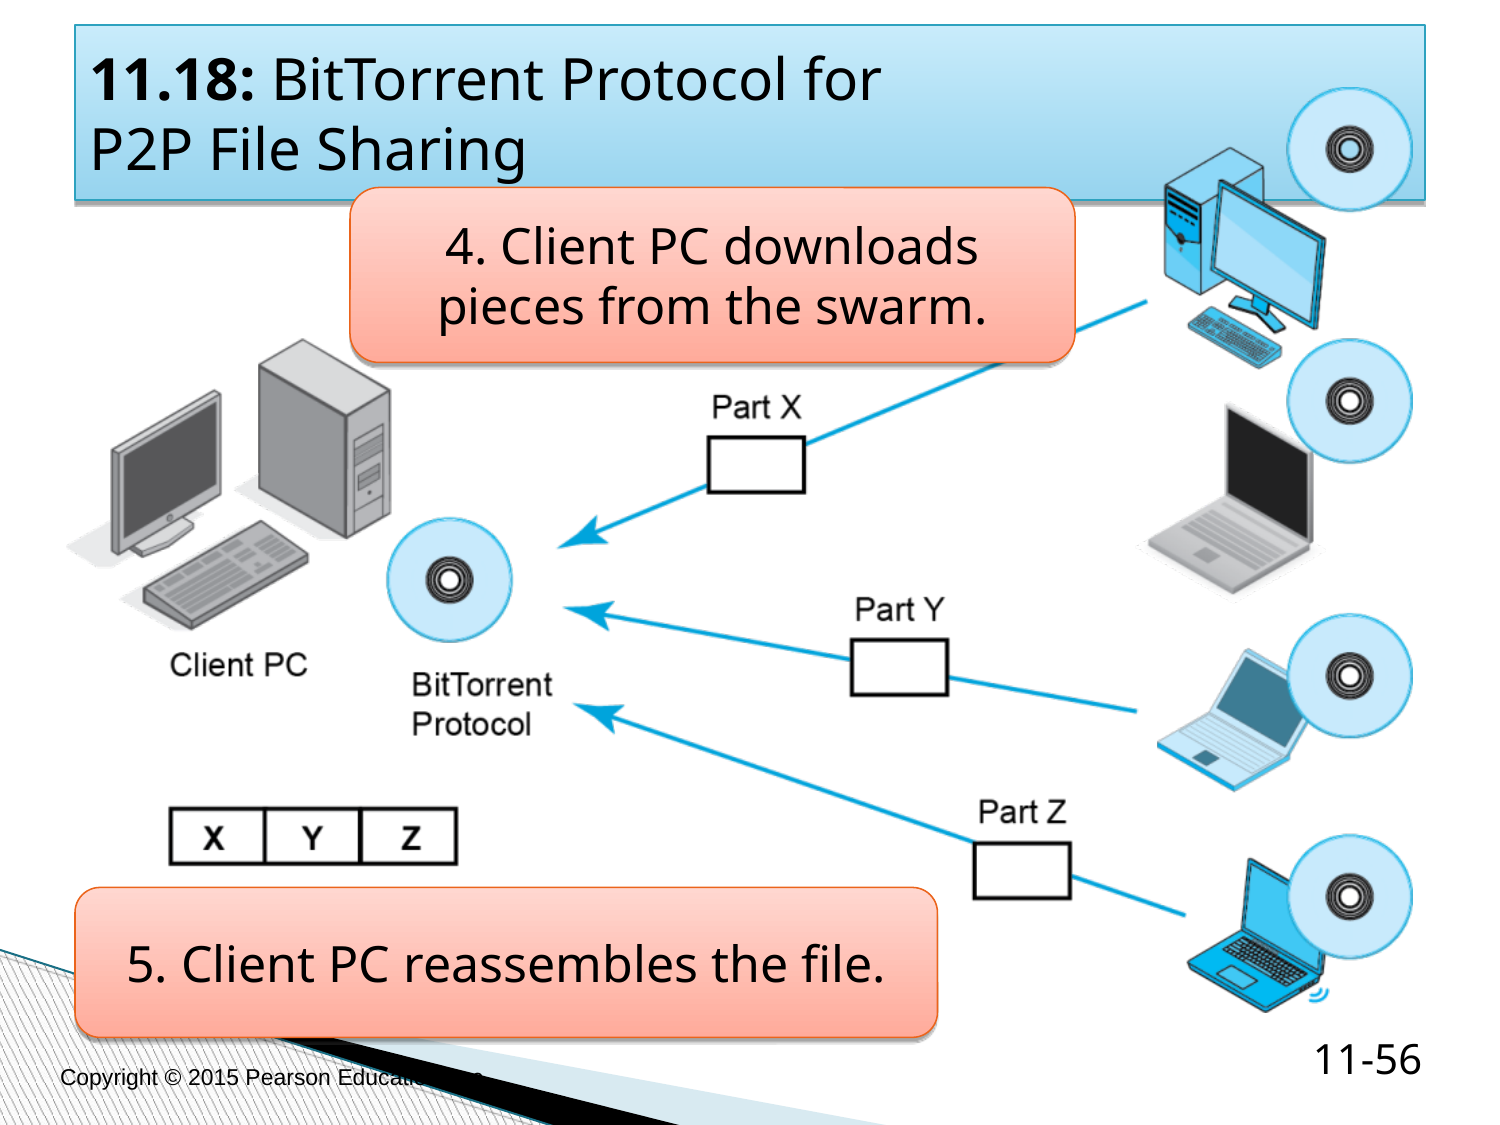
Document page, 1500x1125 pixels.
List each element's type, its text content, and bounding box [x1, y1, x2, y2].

slide_number 11-<number> [1265, 1037, 1438, 1098]
text_box 4. Client PC downloads pieces from the swarm. [349, 187, 1076, 363]
footer Copyright © 2015 Pearson Education, Inc. [37, 1050, 513, 1098]
text_box 5. Client PC reassembles the file. [75, 887, 938, 1038]
title 11.18: BitTorrent Protocol for P2P File Sharing [75, 24, 1425, 200]
picture [0, 87, 1413, 1125]
